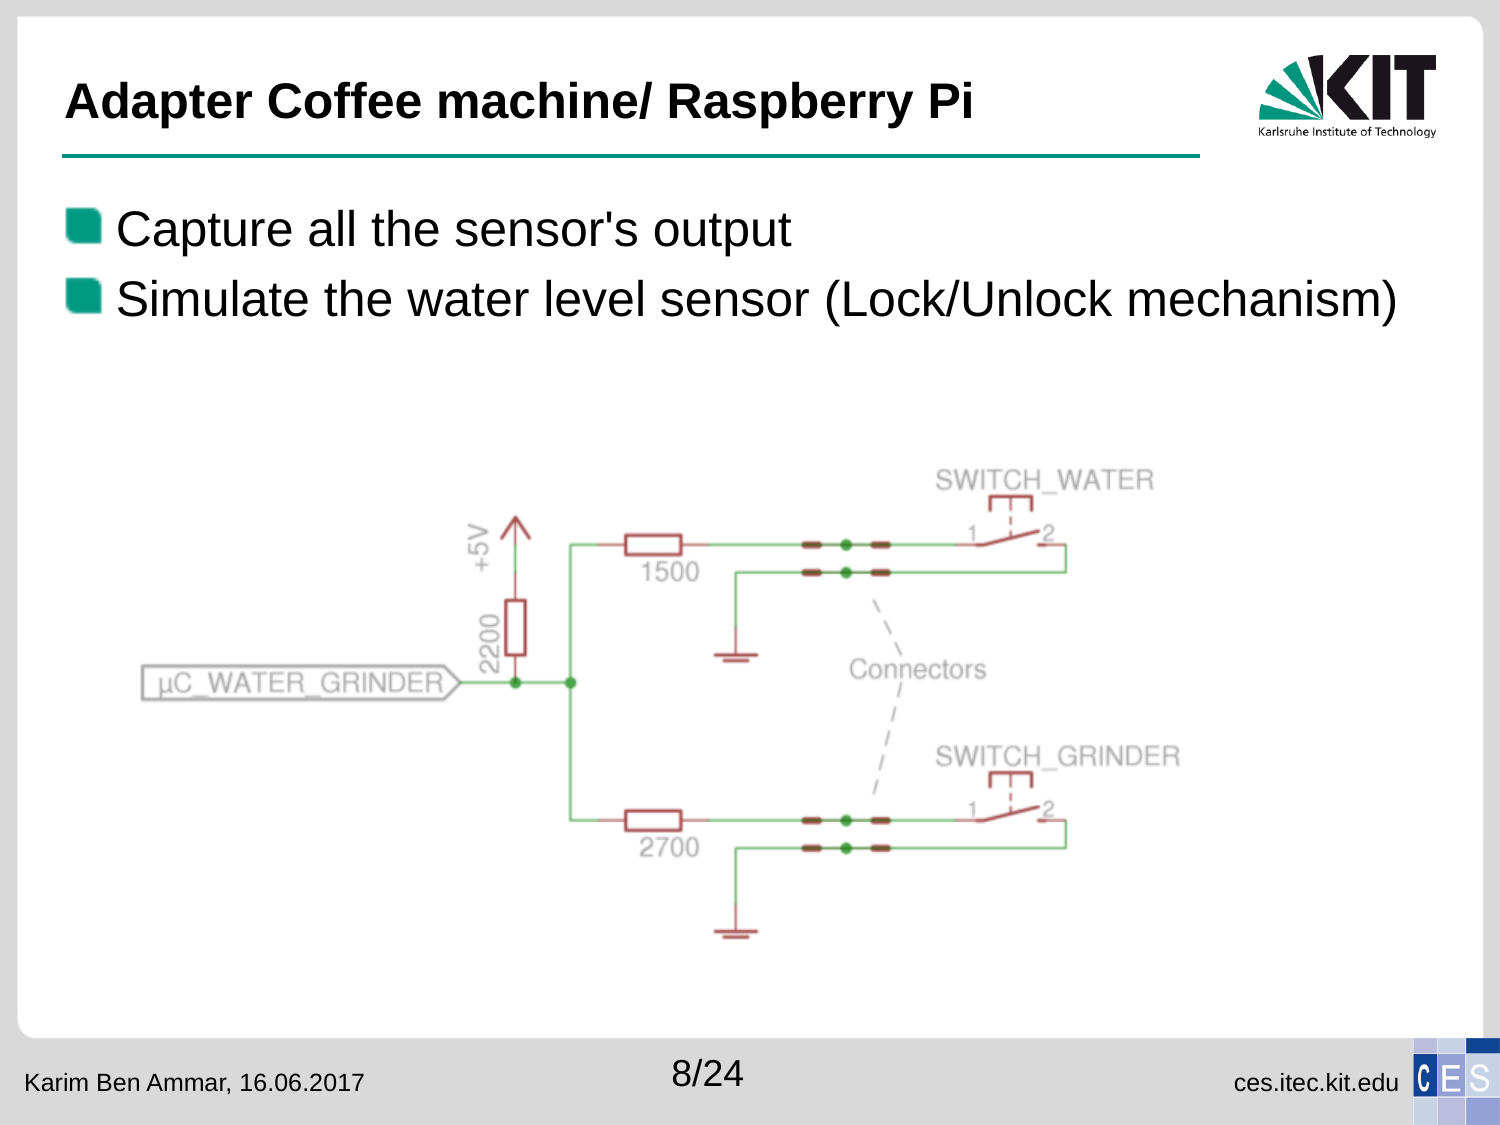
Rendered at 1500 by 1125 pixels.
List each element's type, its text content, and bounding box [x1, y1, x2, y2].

picture [0, 0, 1500, 1125]
title Adapter Coffee machine/ Raspberry Pi [64, 54, 1198, 147]
text_box 8/24 [656, 1045, 775, 1117]
list Capture all the sensor's output Simulate the water level sensor (Lock/Unlock mechanism) [64, 196, 1436, 1000]
